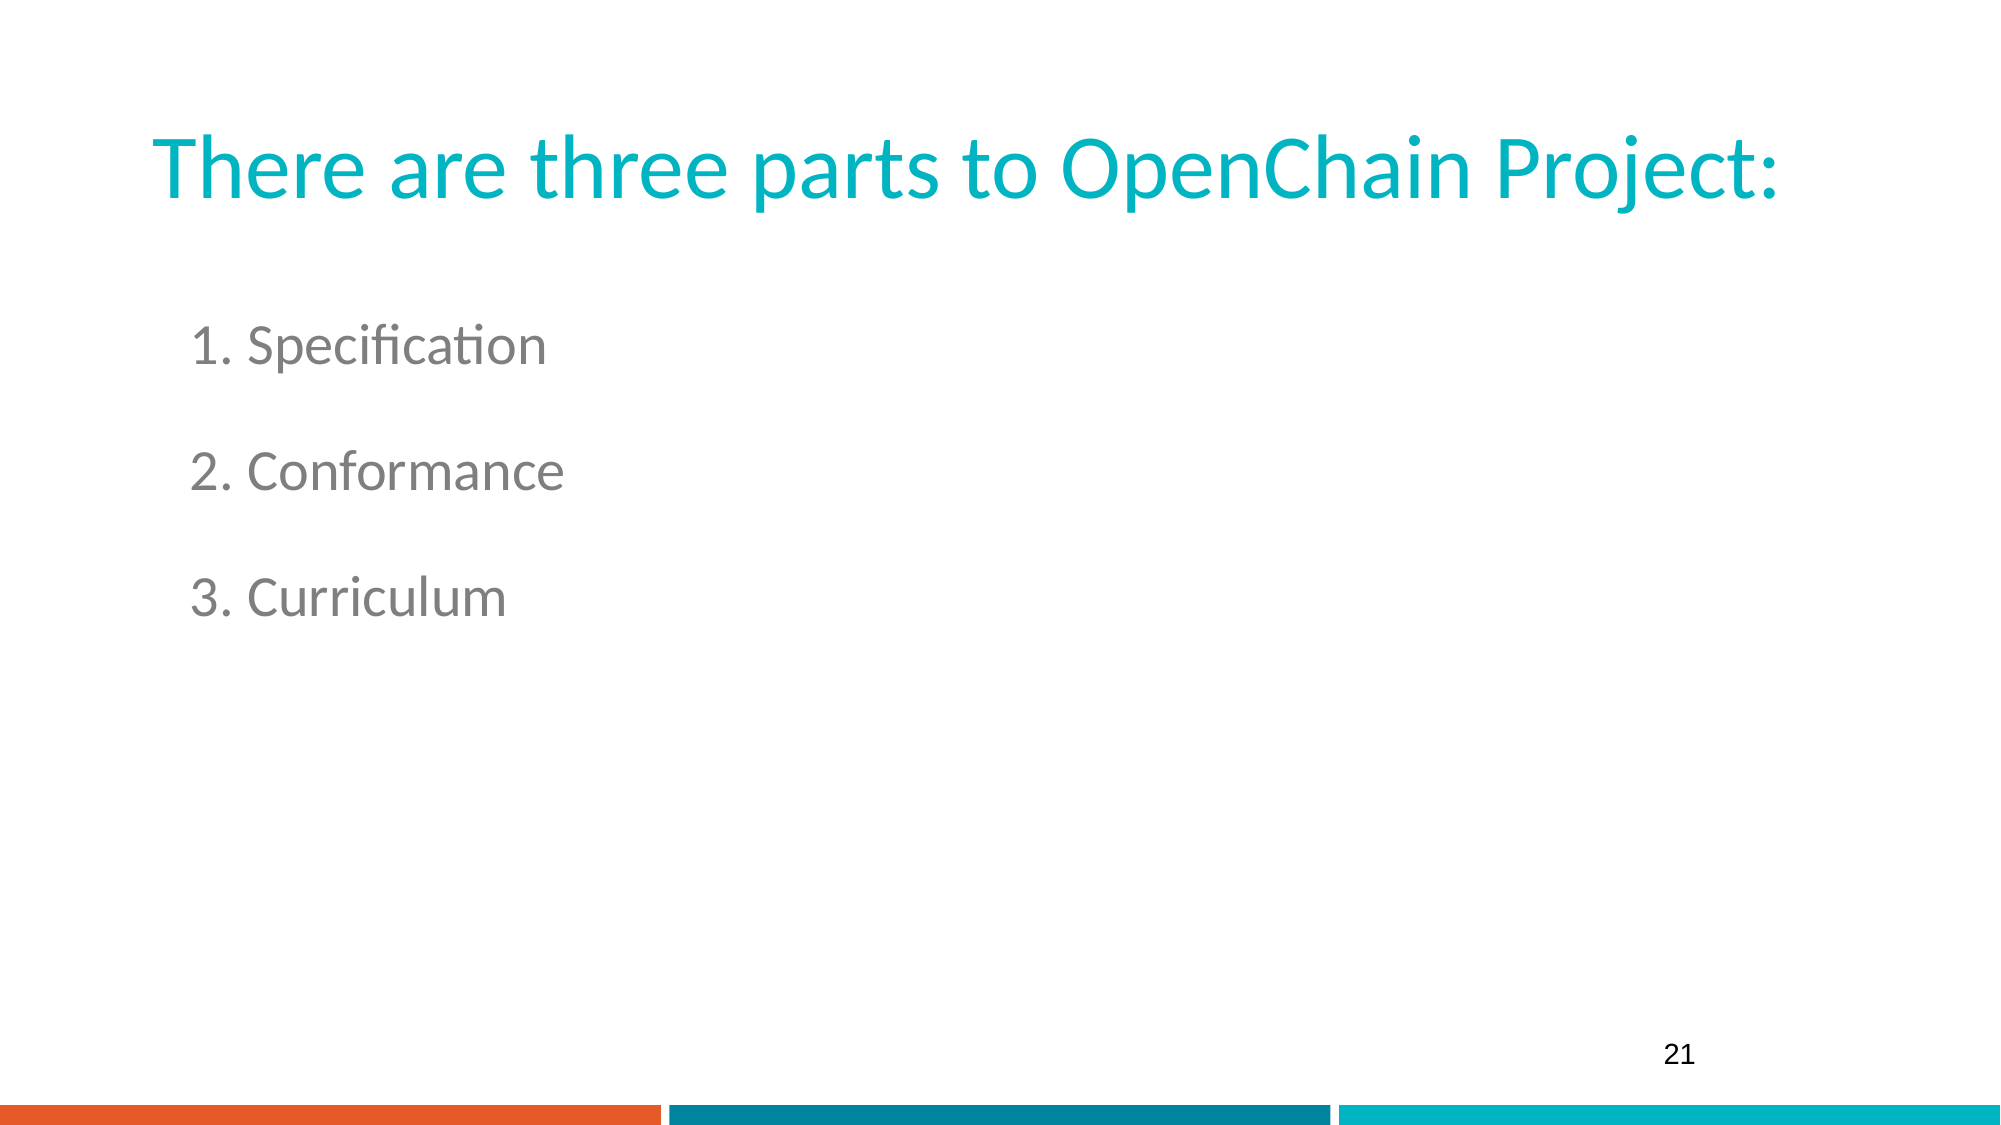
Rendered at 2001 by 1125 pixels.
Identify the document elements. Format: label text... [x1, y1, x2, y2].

list Specification Conformance Curriculum [137, 299, 1863, 928]
title There are three parts to OpenChain Project: [137, 59, 1863, 278]
slide_number <number> [1648, 1022, 1863, 1083]
